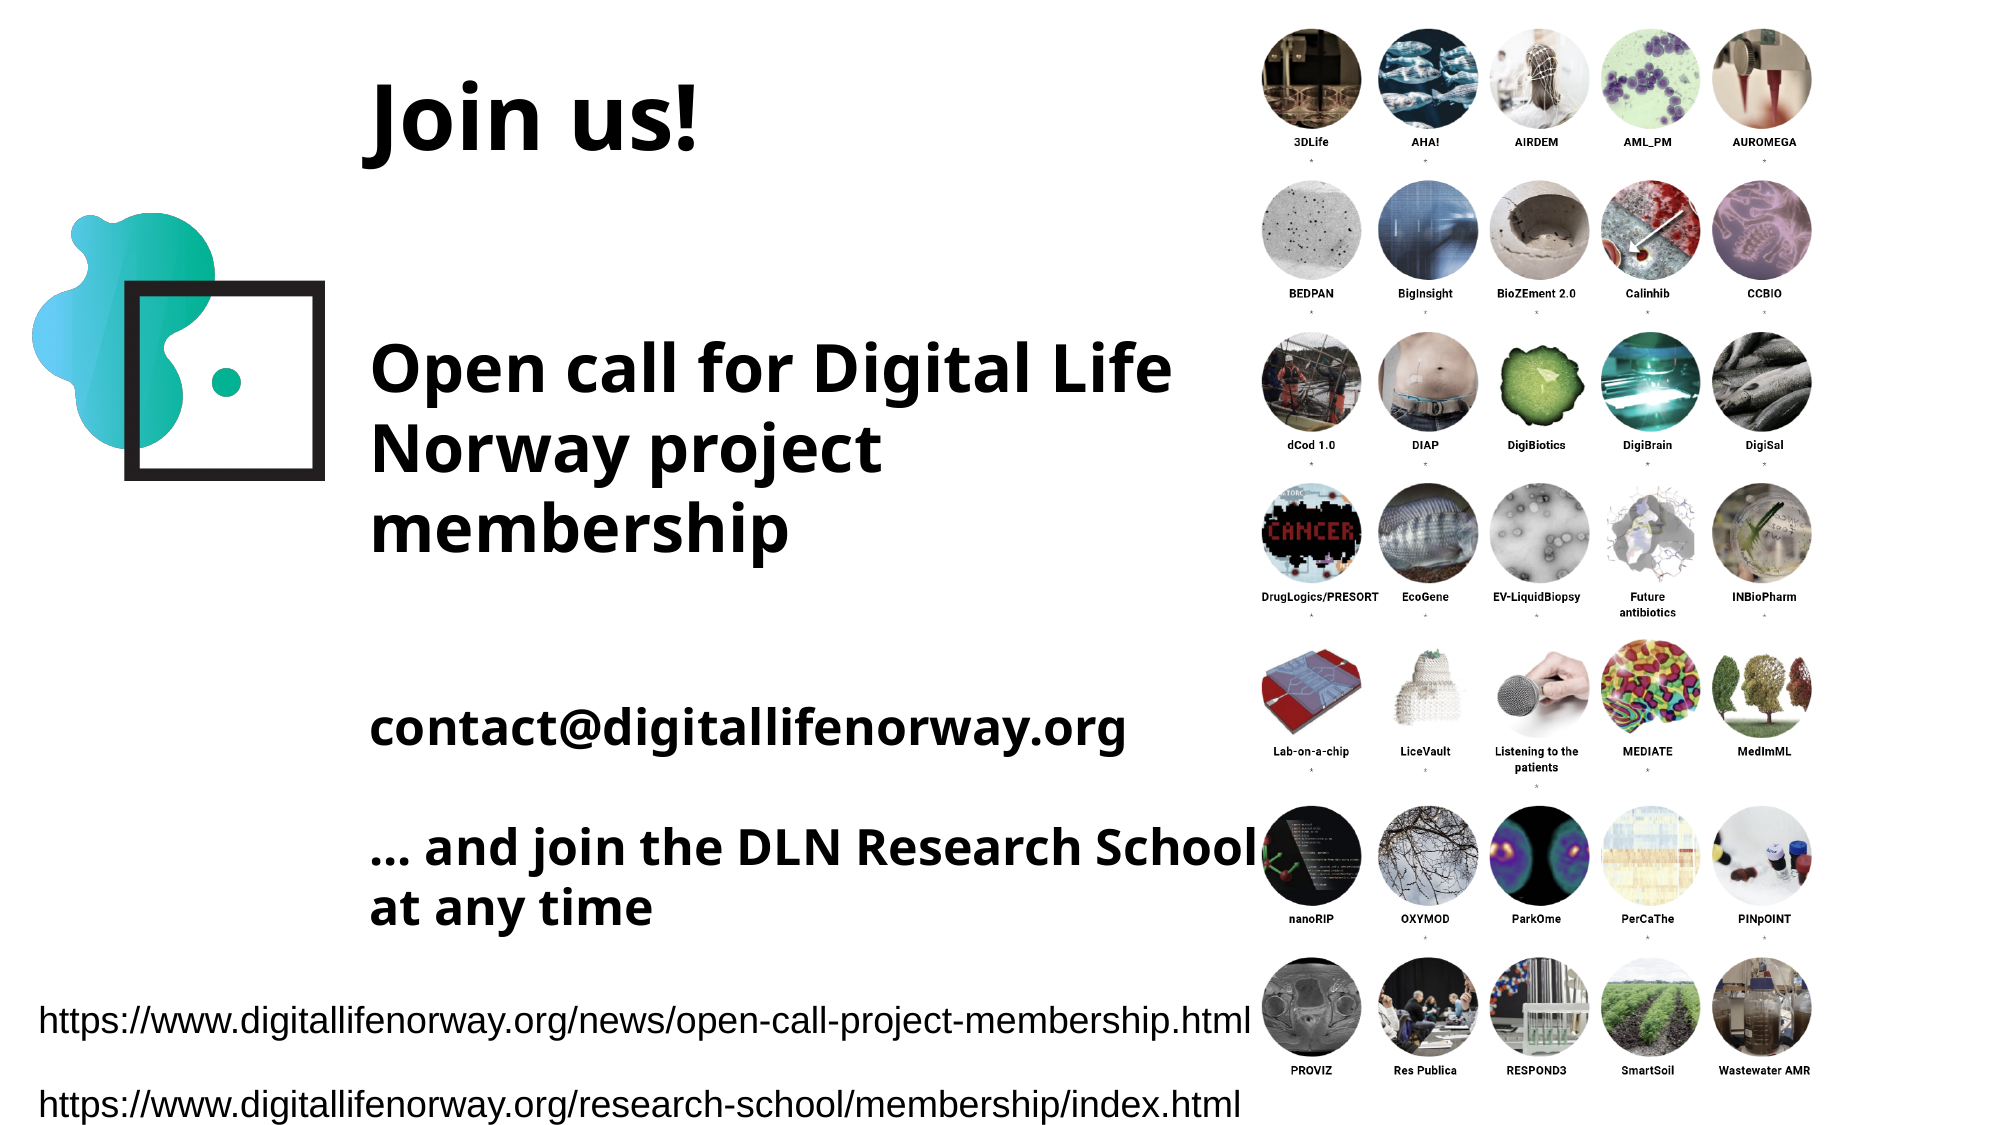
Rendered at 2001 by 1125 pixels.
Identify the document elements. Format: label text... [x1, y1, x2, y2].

text_box https://www.digitallifenorway.org/news/open-call-project-membership.html https://www.digitallifenorway.org/research-school/membership/index.html [23, 992, 1268, 1125]
picture [1228, 26, 1843, 1086]
text_box Join us! Open call for Digital Life Norway project membership contact@digitallifenorway.org ... and join the DLN Research School at any time [354, 43, 1288, 951]
picture [32, 213, 325, 481]
